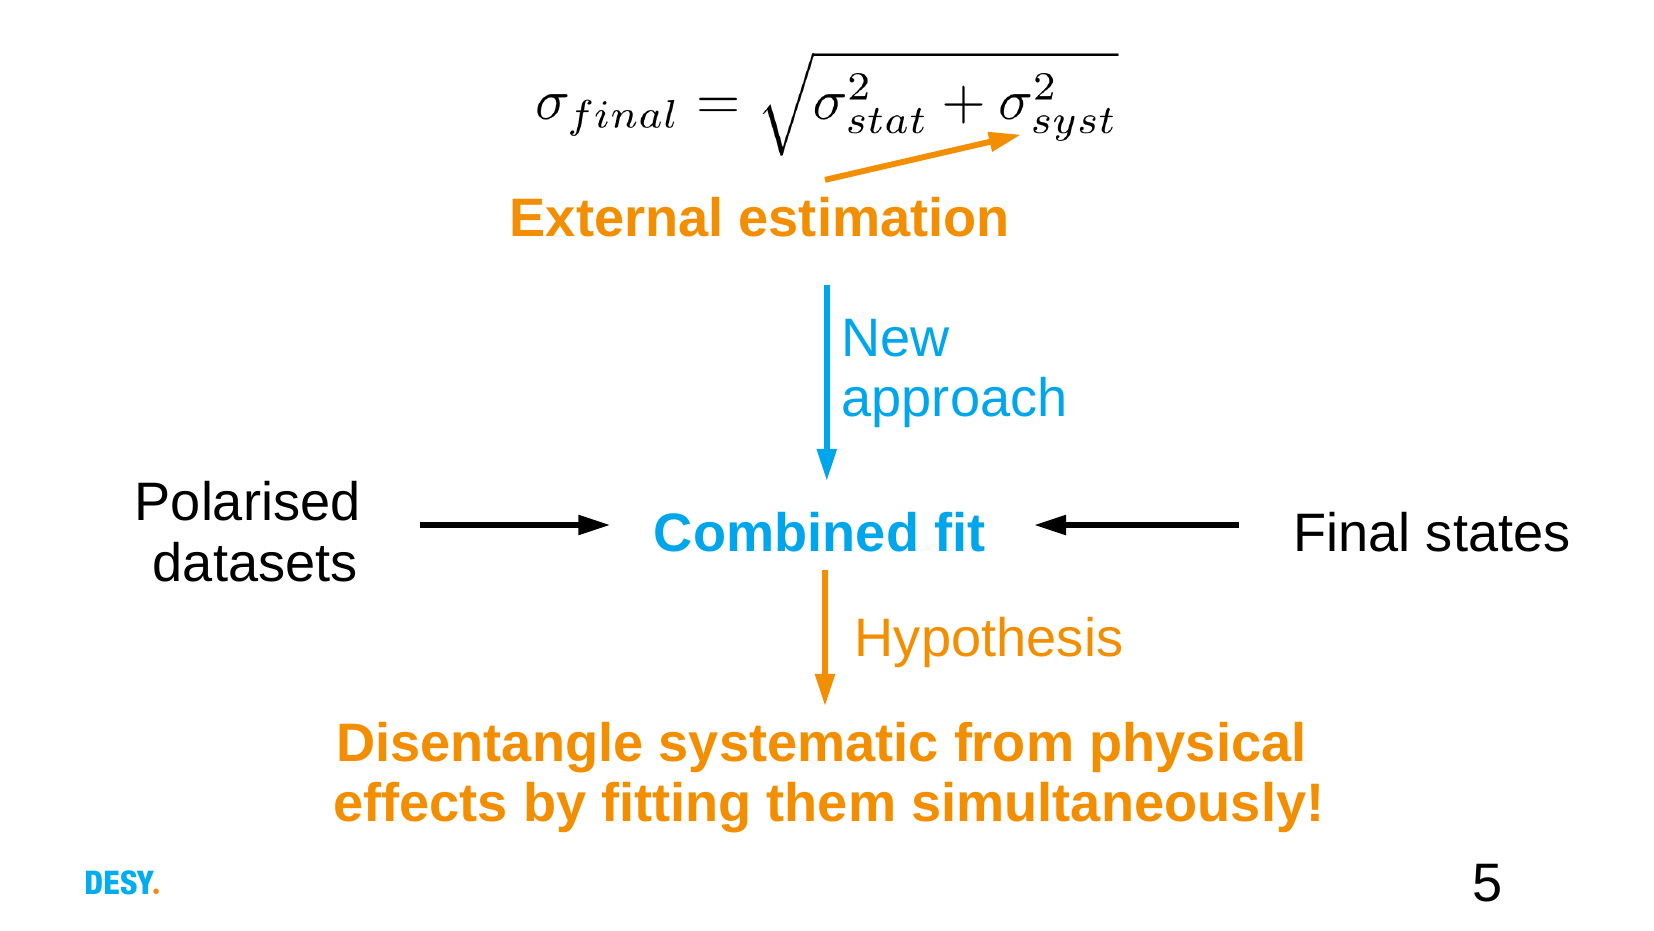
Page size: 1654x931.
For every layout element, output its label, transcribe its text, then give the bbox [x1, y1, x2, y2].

text_box Hypothesis [840, 599, 1216, 676]
text_box Disentangle systematic from physical effects by fitting them simultaneously! [318, 705, 1341, 931]
text_box New approach [826, 300, 1202, 436]
text_box Polarised datasets [120, 464, 717, 601]
text_box Final states [1278, 495, 1654, 571]
picture [513, 29, 1140, 179]
text_box Combined fit [717, 494, 1015, 571]
text_box External estimation [495, 179, 1026, 256]
